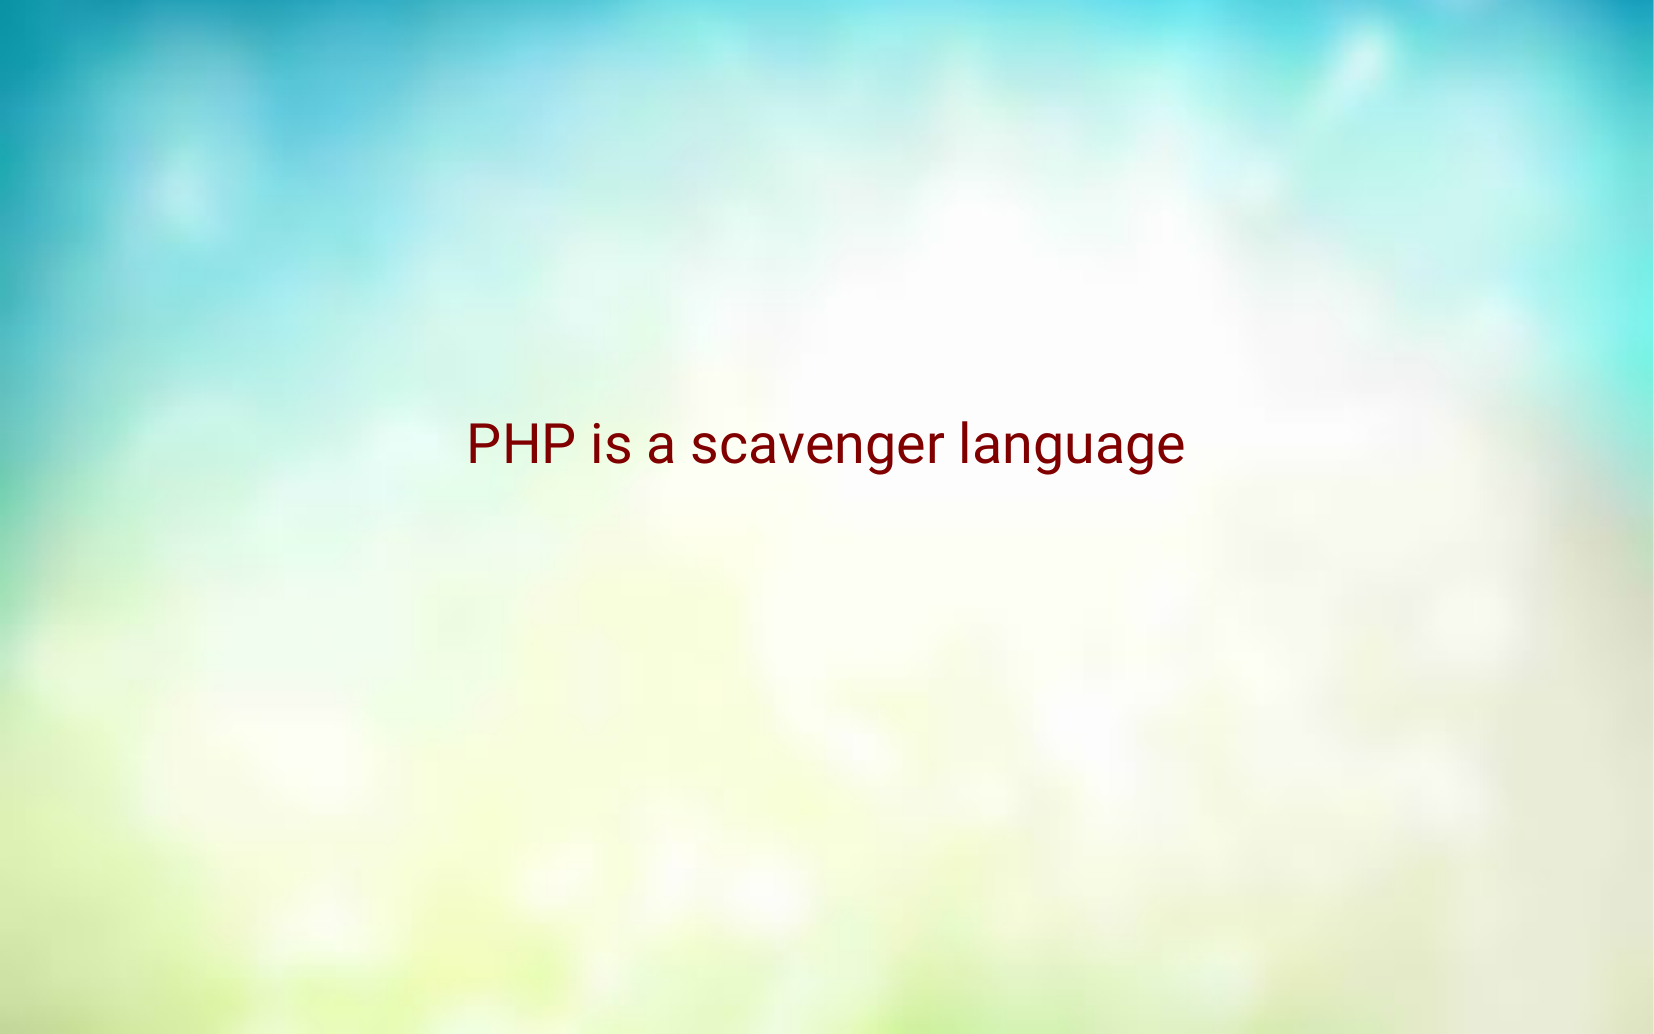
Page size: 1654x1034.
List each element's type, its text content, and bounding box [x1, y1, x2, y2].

picture [0, 0, 1654, 1034]
subtitle PHP is a scavenger language [82, 41, 1571, 842]
